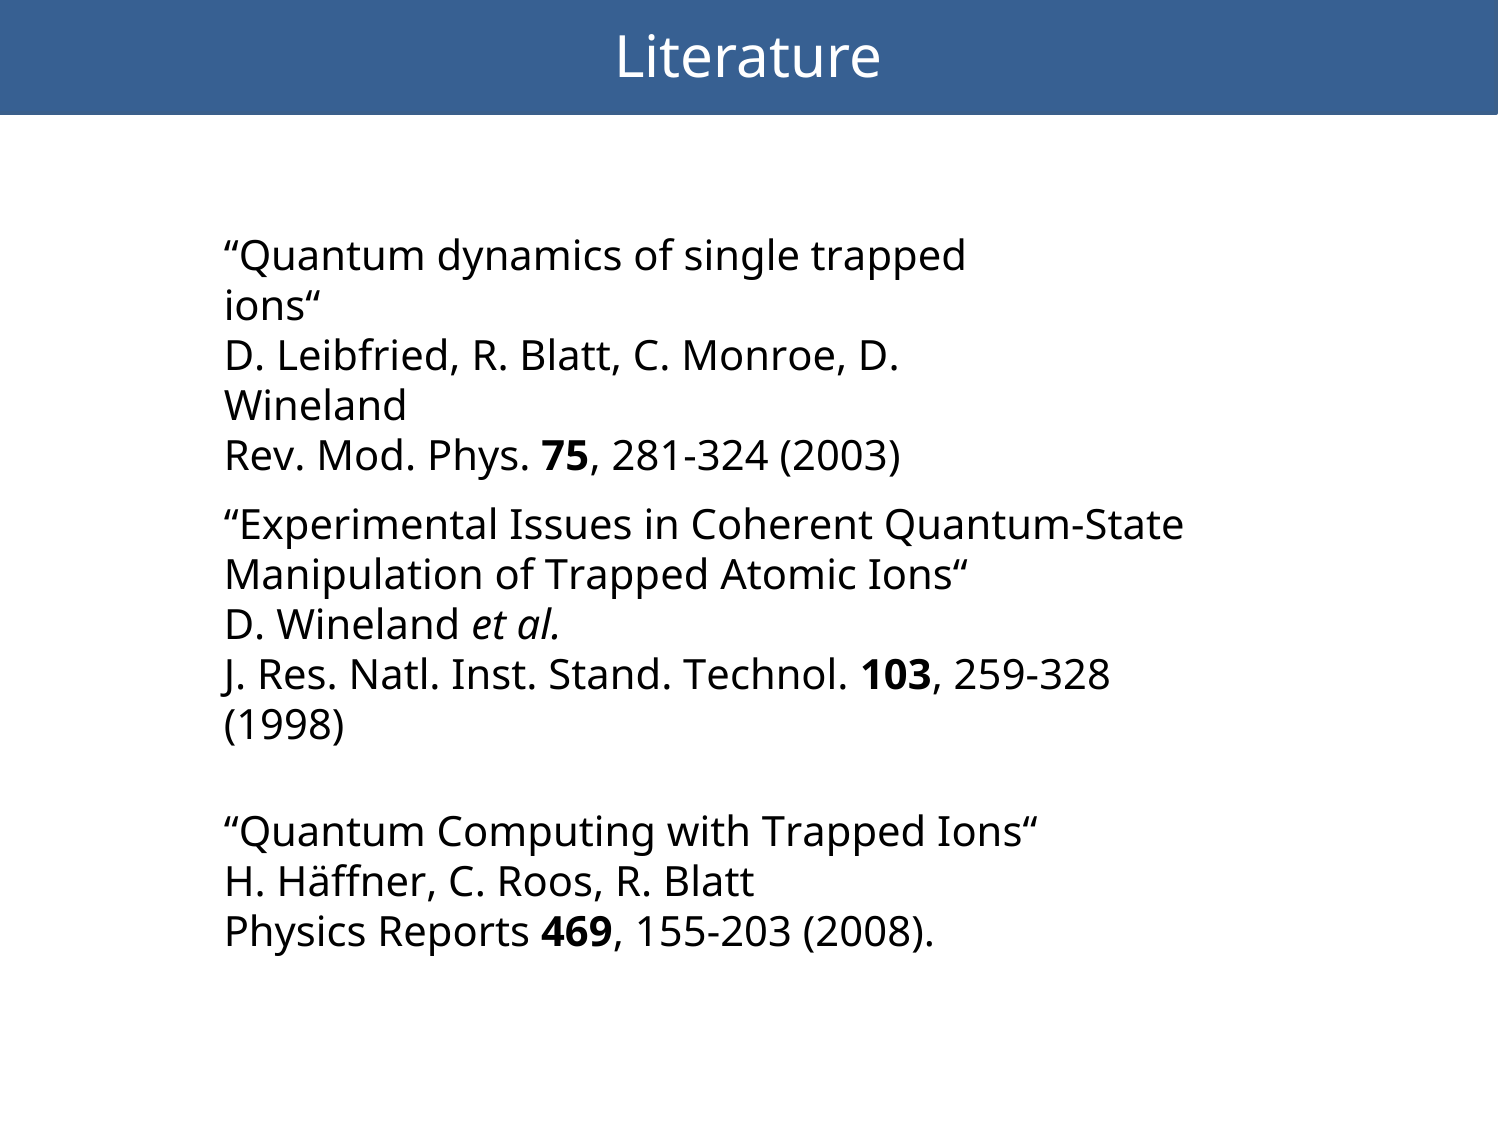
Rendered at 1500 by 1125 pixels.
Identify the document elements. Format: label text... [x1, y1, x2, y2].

text_box “Experimental Issues in Coherent Quantum-State Manipulation of Trapped Atomic Ions“ D. Wineland et al. J. Res. Natl. Inst. Stand. Technol. 103, 259-328 (1998) [208, 490, 1245, 706]
text_box “Quantum Computing with Trapped Ions“ H. Häffner, C. Roos, R. Blatt Physics Reports 469, 155-203 (2008). [208, 797, 1245, 1013]
text_box “Quantum dynamics of single trapped ions“ D. Leibfried, R. Blatt, C. Monroe, D. Wineland Rev. Mod. Phys. 75, 281-324 (2003) [208, 221, 1063, 387]
title Literature [0, 0, 1497, 122]
